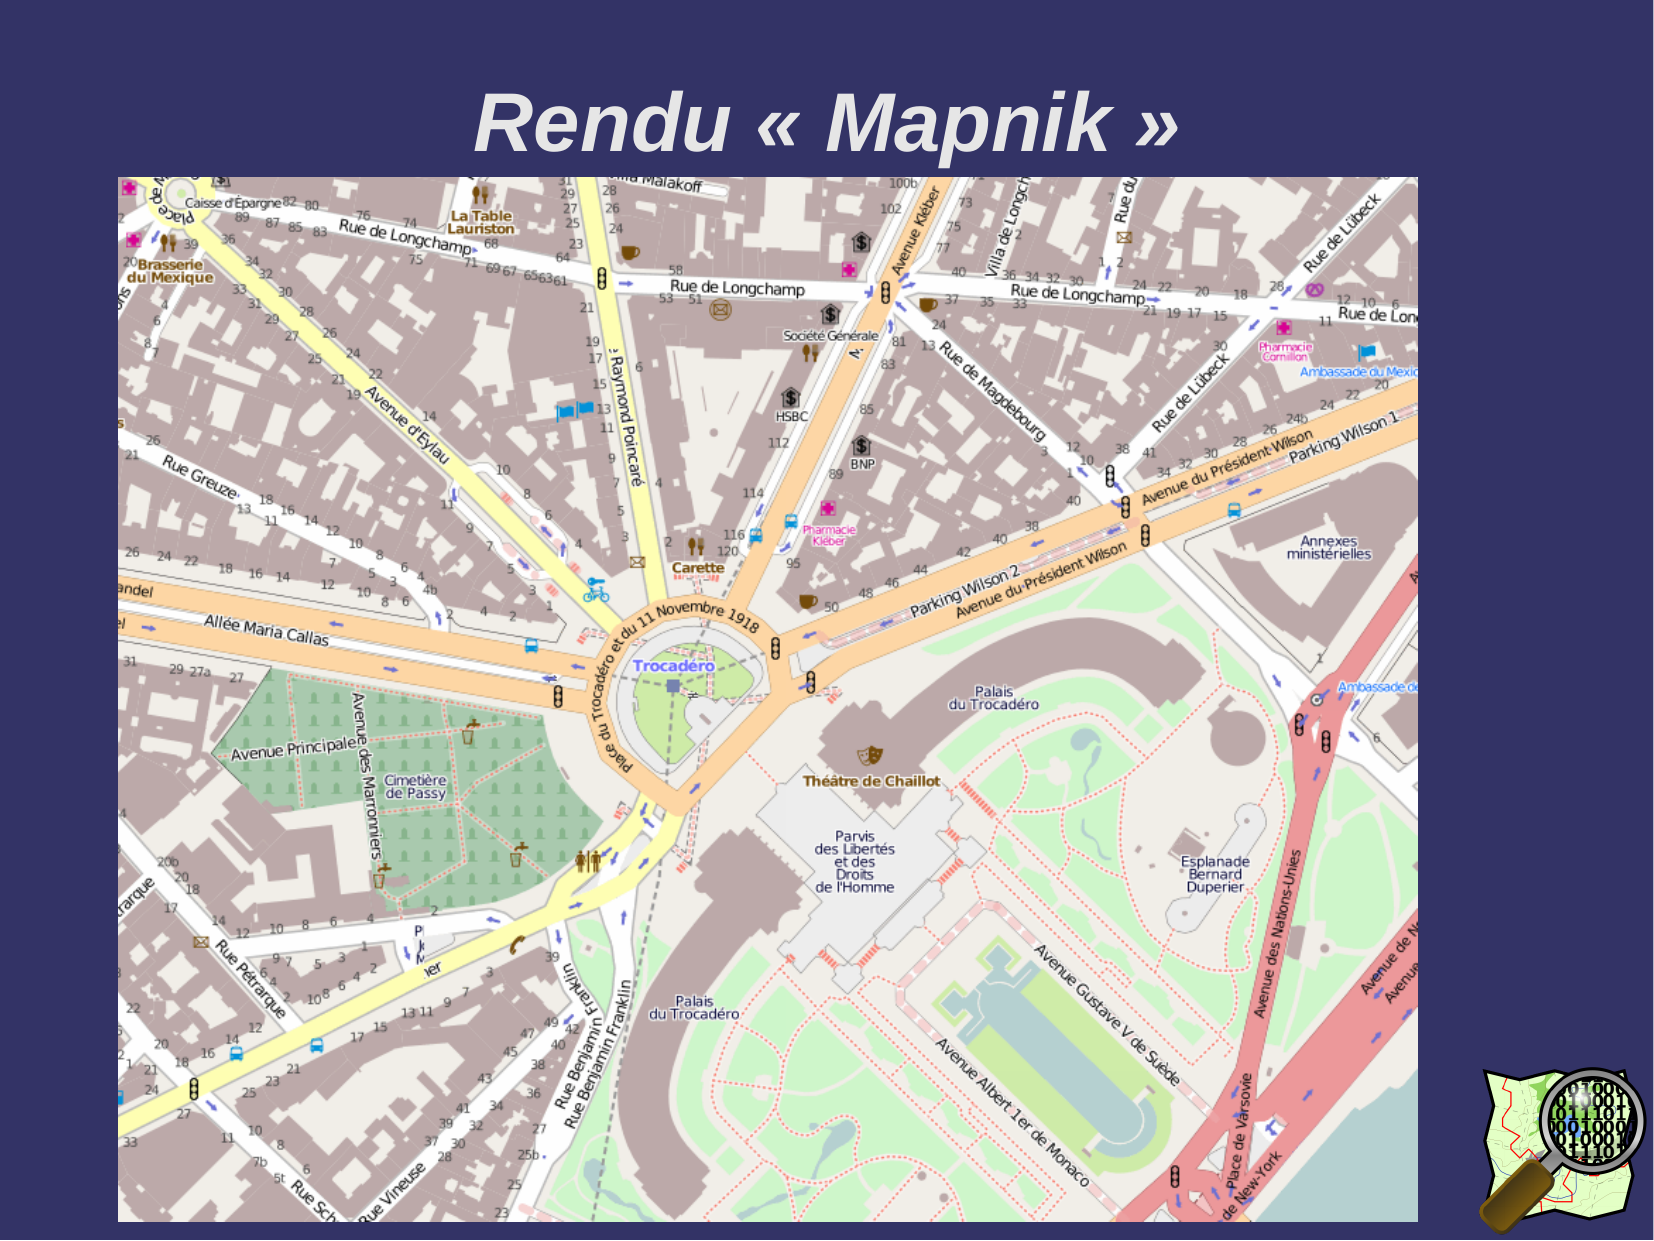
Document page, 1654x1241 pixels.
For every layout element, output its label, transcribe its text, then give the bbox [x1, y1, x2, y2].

picture [118, 177, 1418, 1222]
title Rendu « Mapnik » [121, 19, 1534, 227]
picture [1476, 1062, 1650, 1236]
